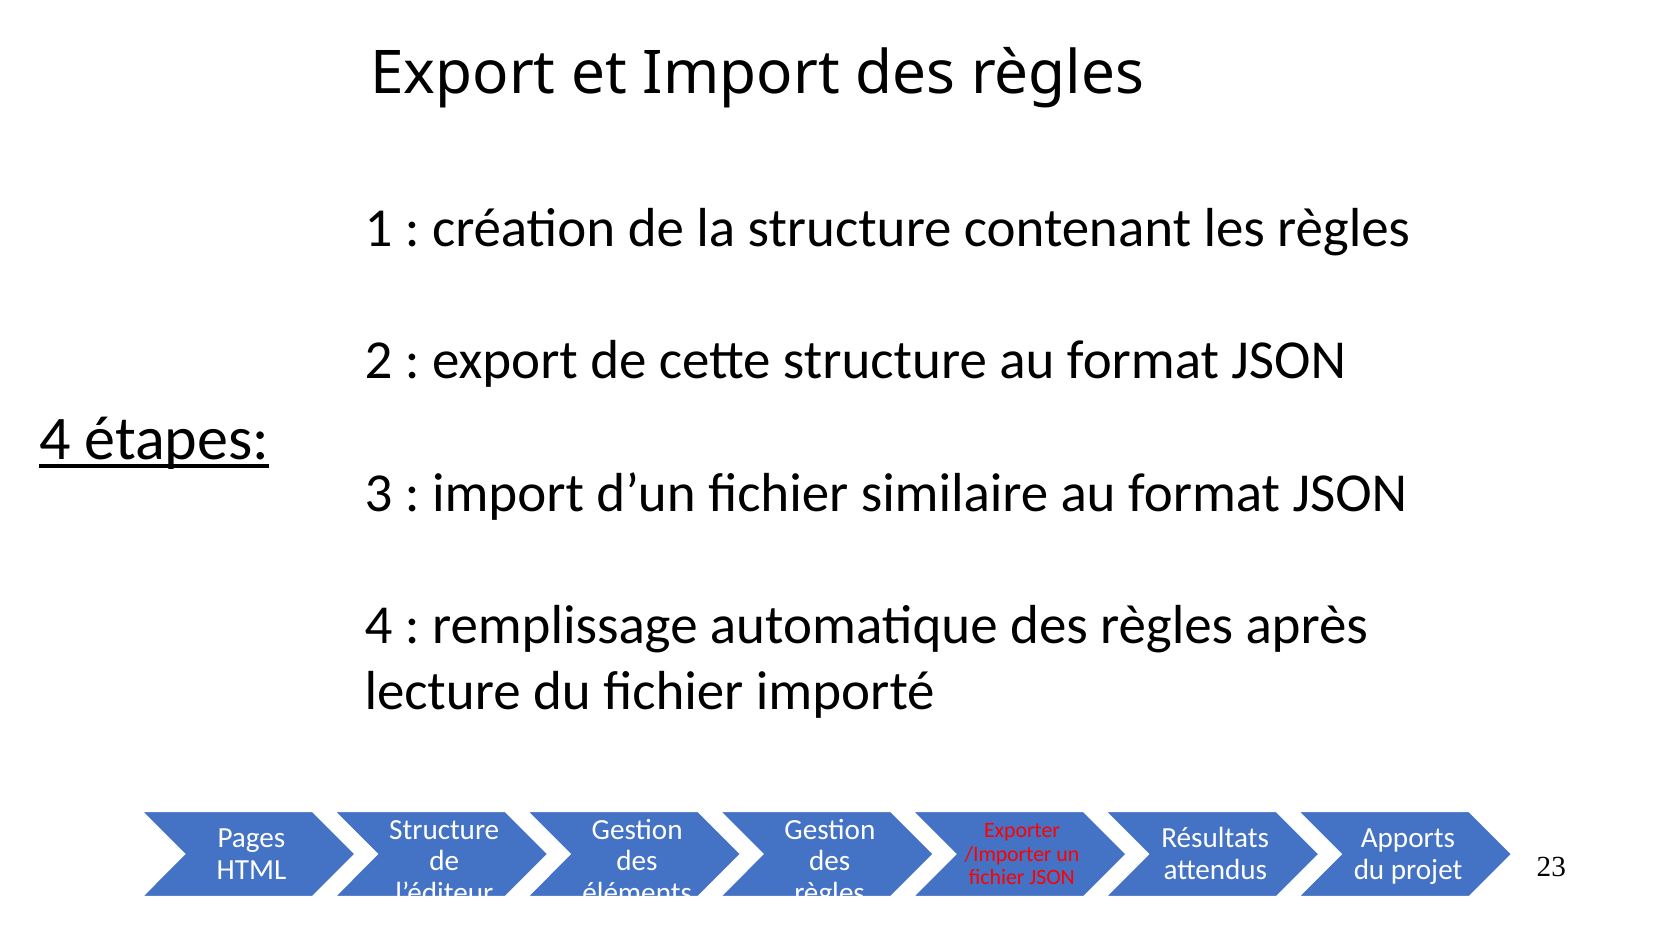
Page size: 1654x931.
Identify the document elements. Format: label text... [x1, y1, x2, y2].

text_box Exporter /Importer un fichier JSON [912, 811, 1127, 897]
text_box [1536, 847, 1571, 912]
text_box 4 étapes: [24, 390, 292, 556]
text_box Gestion des éléments [526, 811, 742, 897]
text_box 1 : création de la structure contenant les règles 2 : export de cette structure au format JSON 3 : import d’un fichier similaire au format JSON 4 : remplissage automatique des règles après lecture du fichier importé [349, 184, 1482, 809]
text_box Structure de l’éditeur [334, 811, 549, 897]
text_box Export et Import des règles [357, 10, 1296, 139]
text_box Apports du projet [1297, 811, 1513, 897]
text_box Gestion des règles [719, 811, 934, 897]
text_box Résultats attendus [1105, 811, 1320, 897]
text_box Pages HTML [141, 811, 356, 897]
